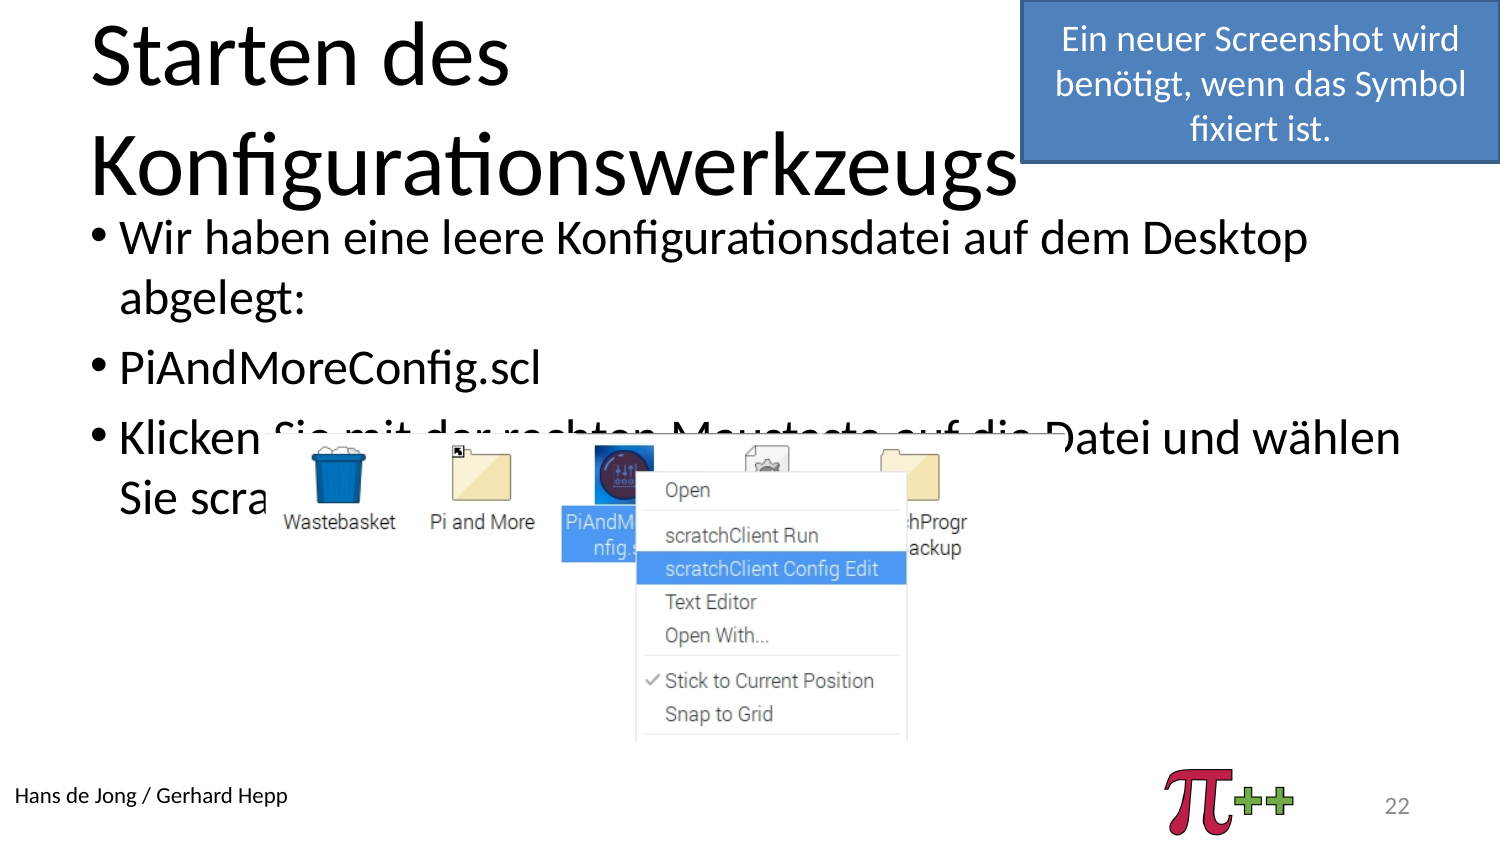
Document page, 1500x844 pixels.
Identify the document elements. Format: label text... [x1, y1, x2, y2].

slide_number <getal> [1340, 782, 1425, 827]
picture [1163, 768, 1294, 836]
picture [265, 433, 1065, 741]
list Wir haben eine leere Konfigurationsdatei auf dem Desktop abgelegt: PiAndMoreConfig.scl Klicken Sie mit der rechten Maustaste auf die Datei und wählen Sie scratchClient Config Edit [75, 196, 1425, 754]
text_box Ein neuer Screenshot wird benötigt, wenn das Symbol fixiert ist. [1021, 0, 1500, 162]
title Starten des Konfigurationswerkzeugs [75, 33, 1425, 175]
